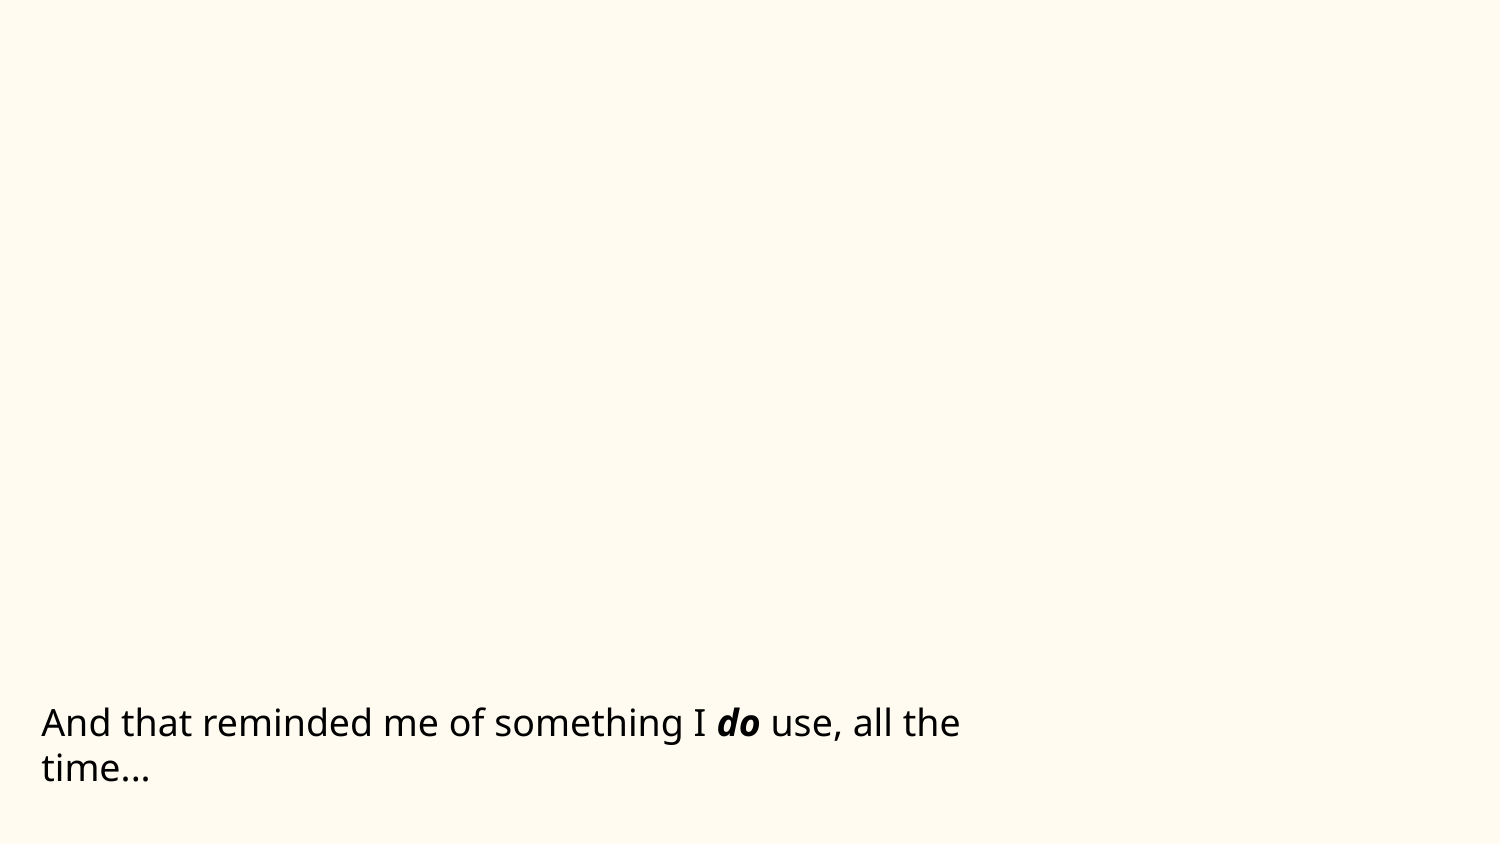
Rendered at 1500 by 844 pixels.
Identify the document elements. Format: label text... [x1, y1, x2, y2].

list And that reminded me of something I do use, all the time... [26, 694, 1011, 794]
